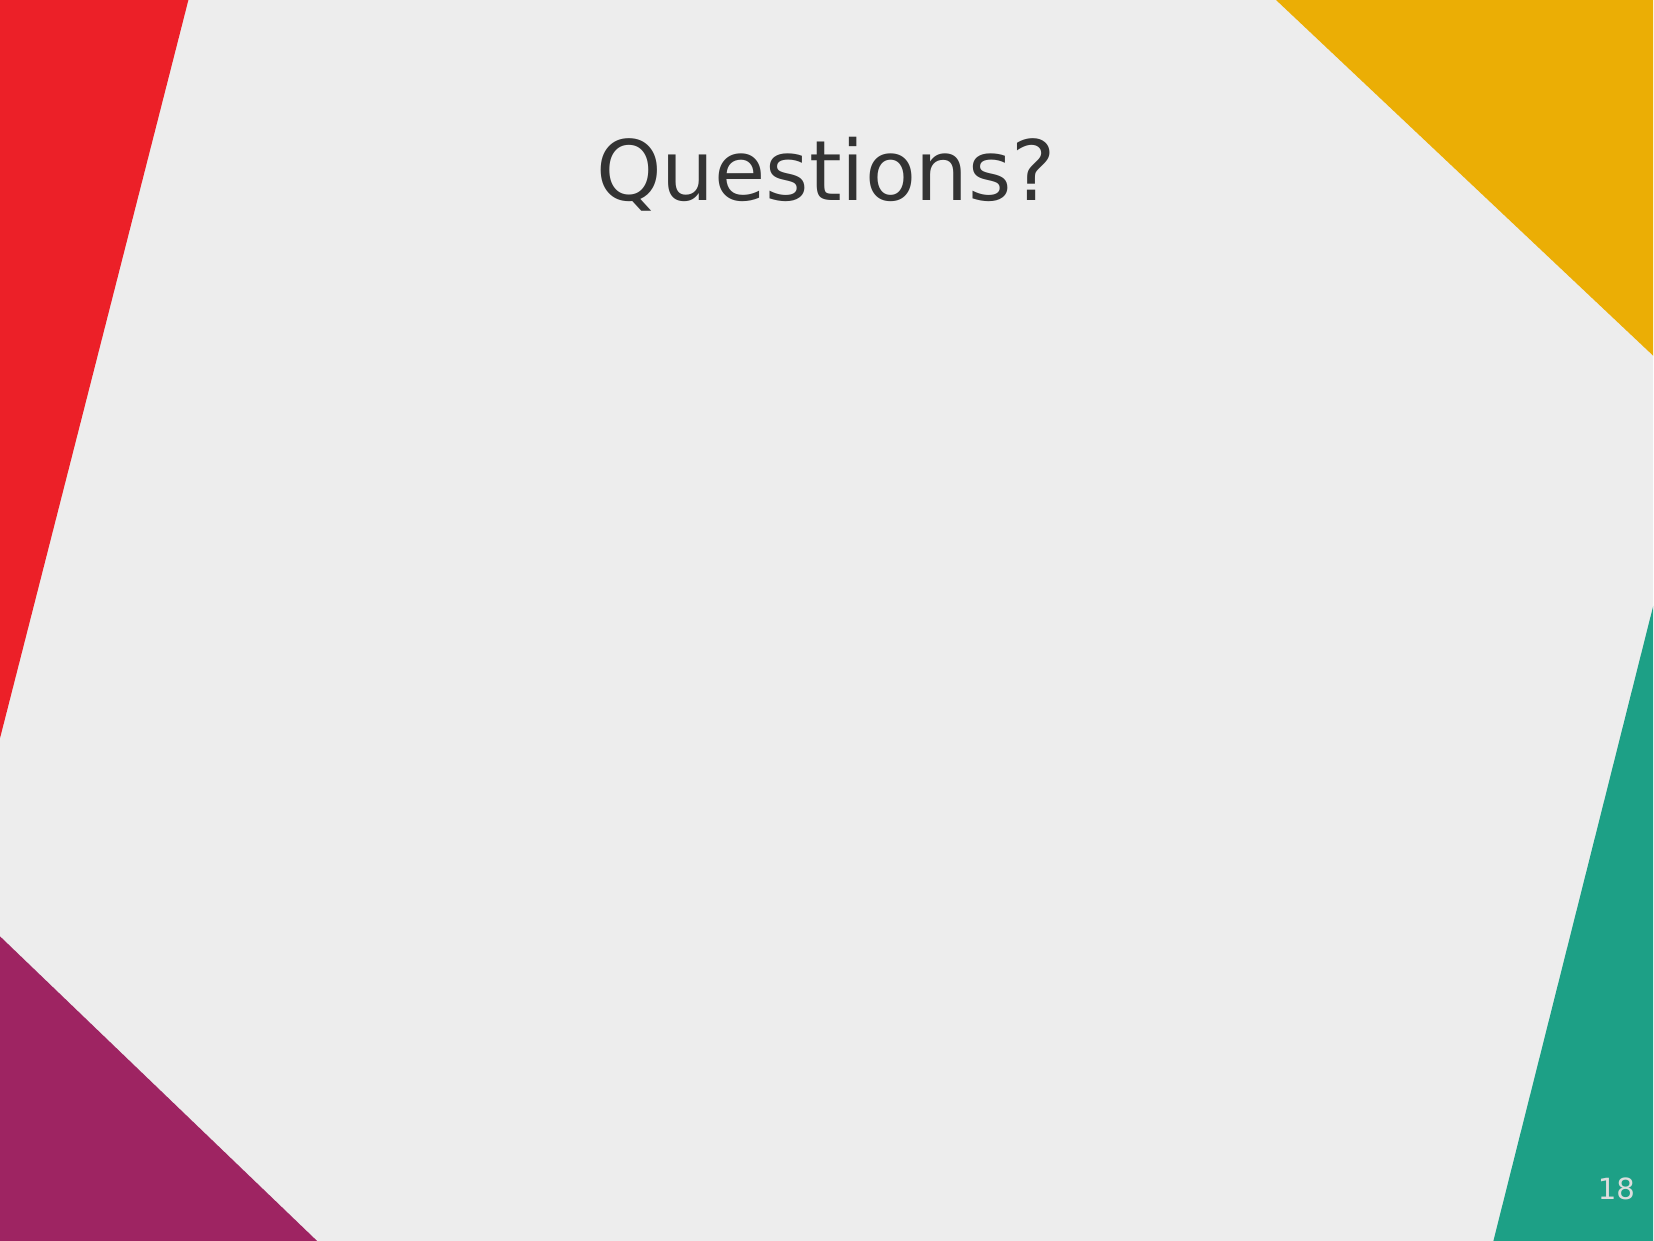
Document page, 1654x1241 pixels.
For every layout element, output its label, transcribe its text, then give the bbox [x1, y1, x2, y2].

title Questions? [114, 73, 1539, 271]
